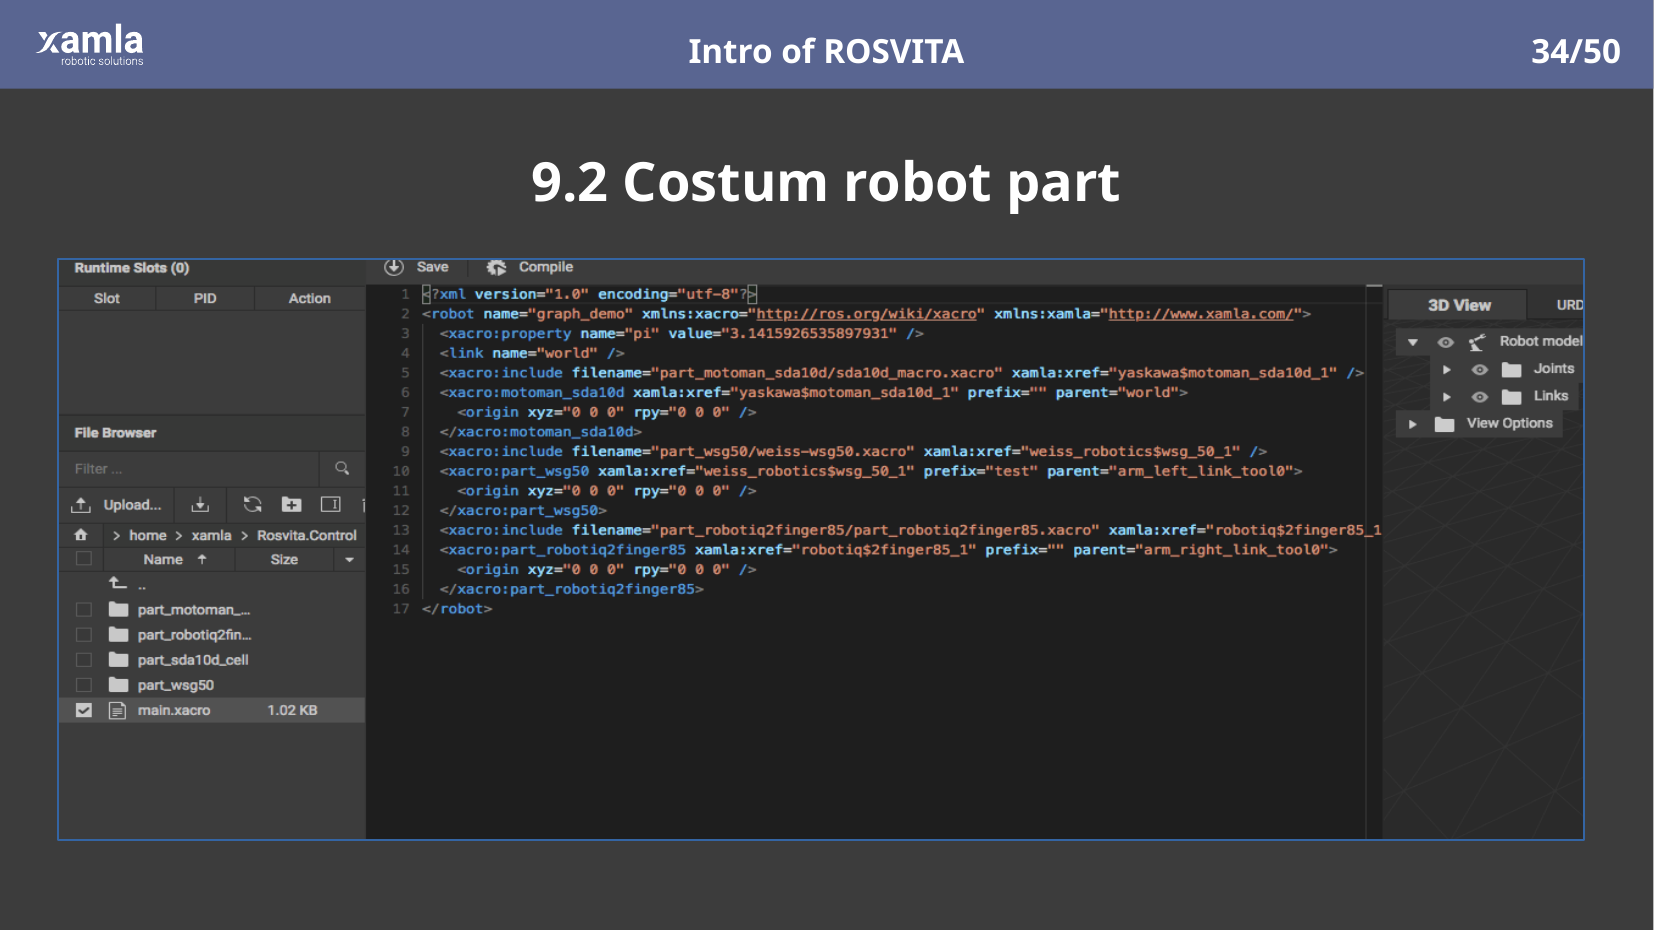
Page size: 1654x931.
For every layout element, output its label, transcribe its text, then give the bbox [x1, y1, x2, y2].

text_box [0, 0, 1654, 89]
text_box Intro of ROSVITA [296, 20, 1357, 80]
picture [59, 259, 1584, 839]
text_box 9.2 Costum robot part [188, 135, 1465, 223]
picture [35, 23, 143, 65]
text_box 34/50 [1511, 20, 1636, 80]
